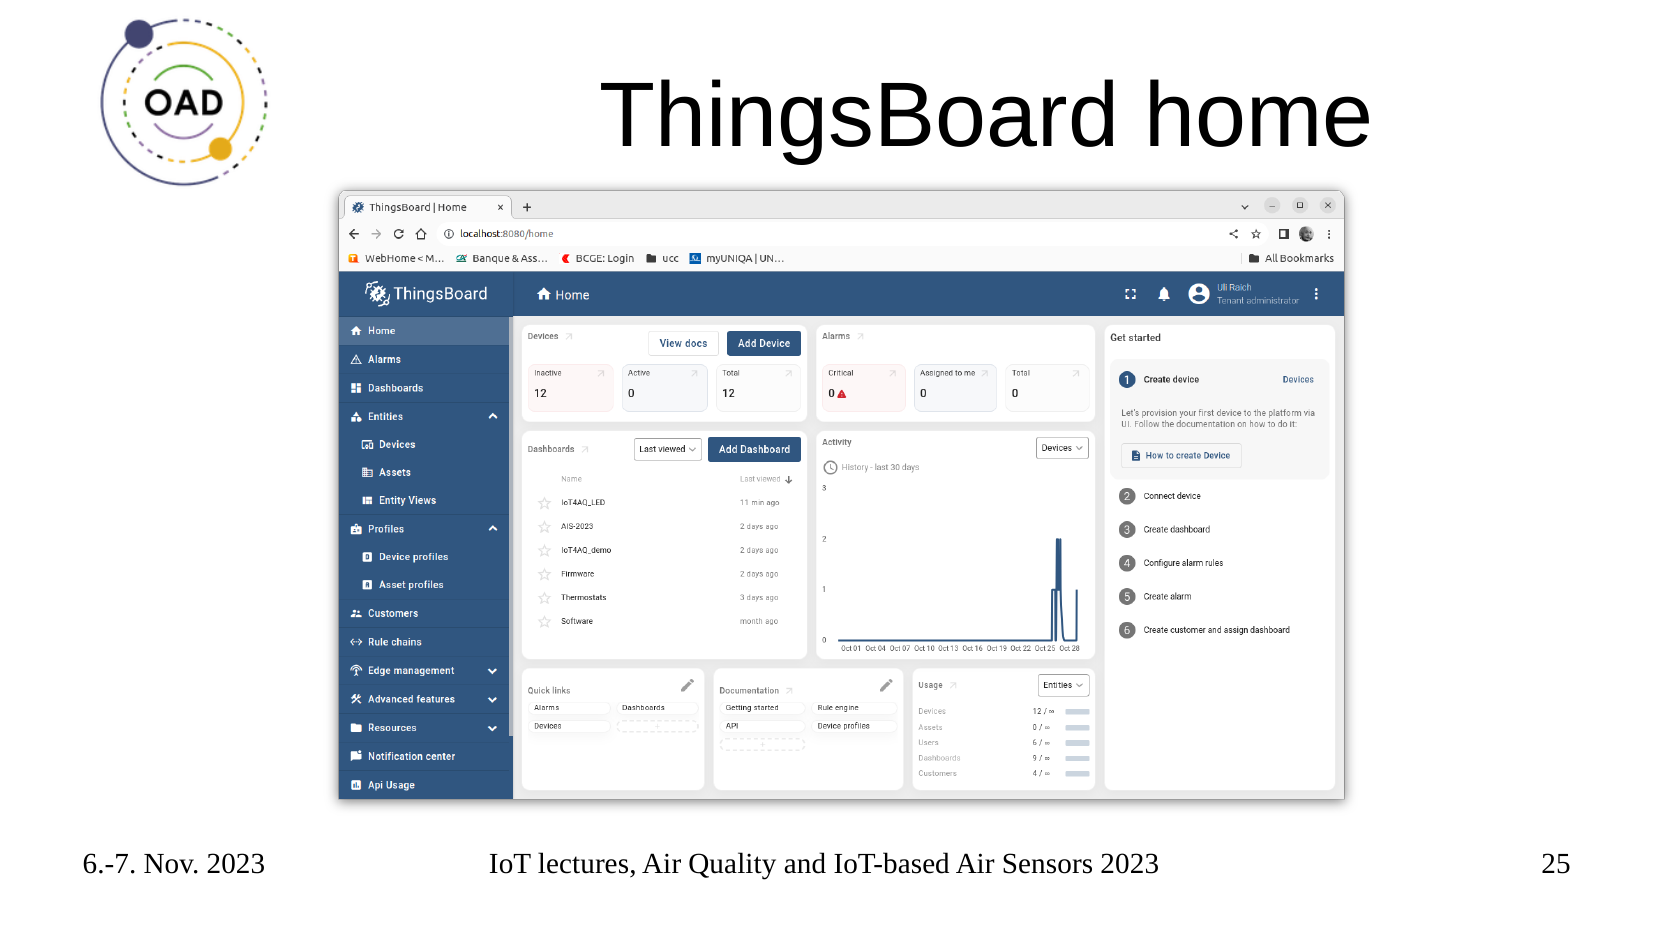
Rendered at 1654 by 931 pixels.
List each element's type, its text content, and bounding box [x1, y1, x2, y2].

title ThingsBoard home [403, 37, 1571, 193]
picture [323, 177, 1359, 816]
picture [59, 4, 303, 207]
